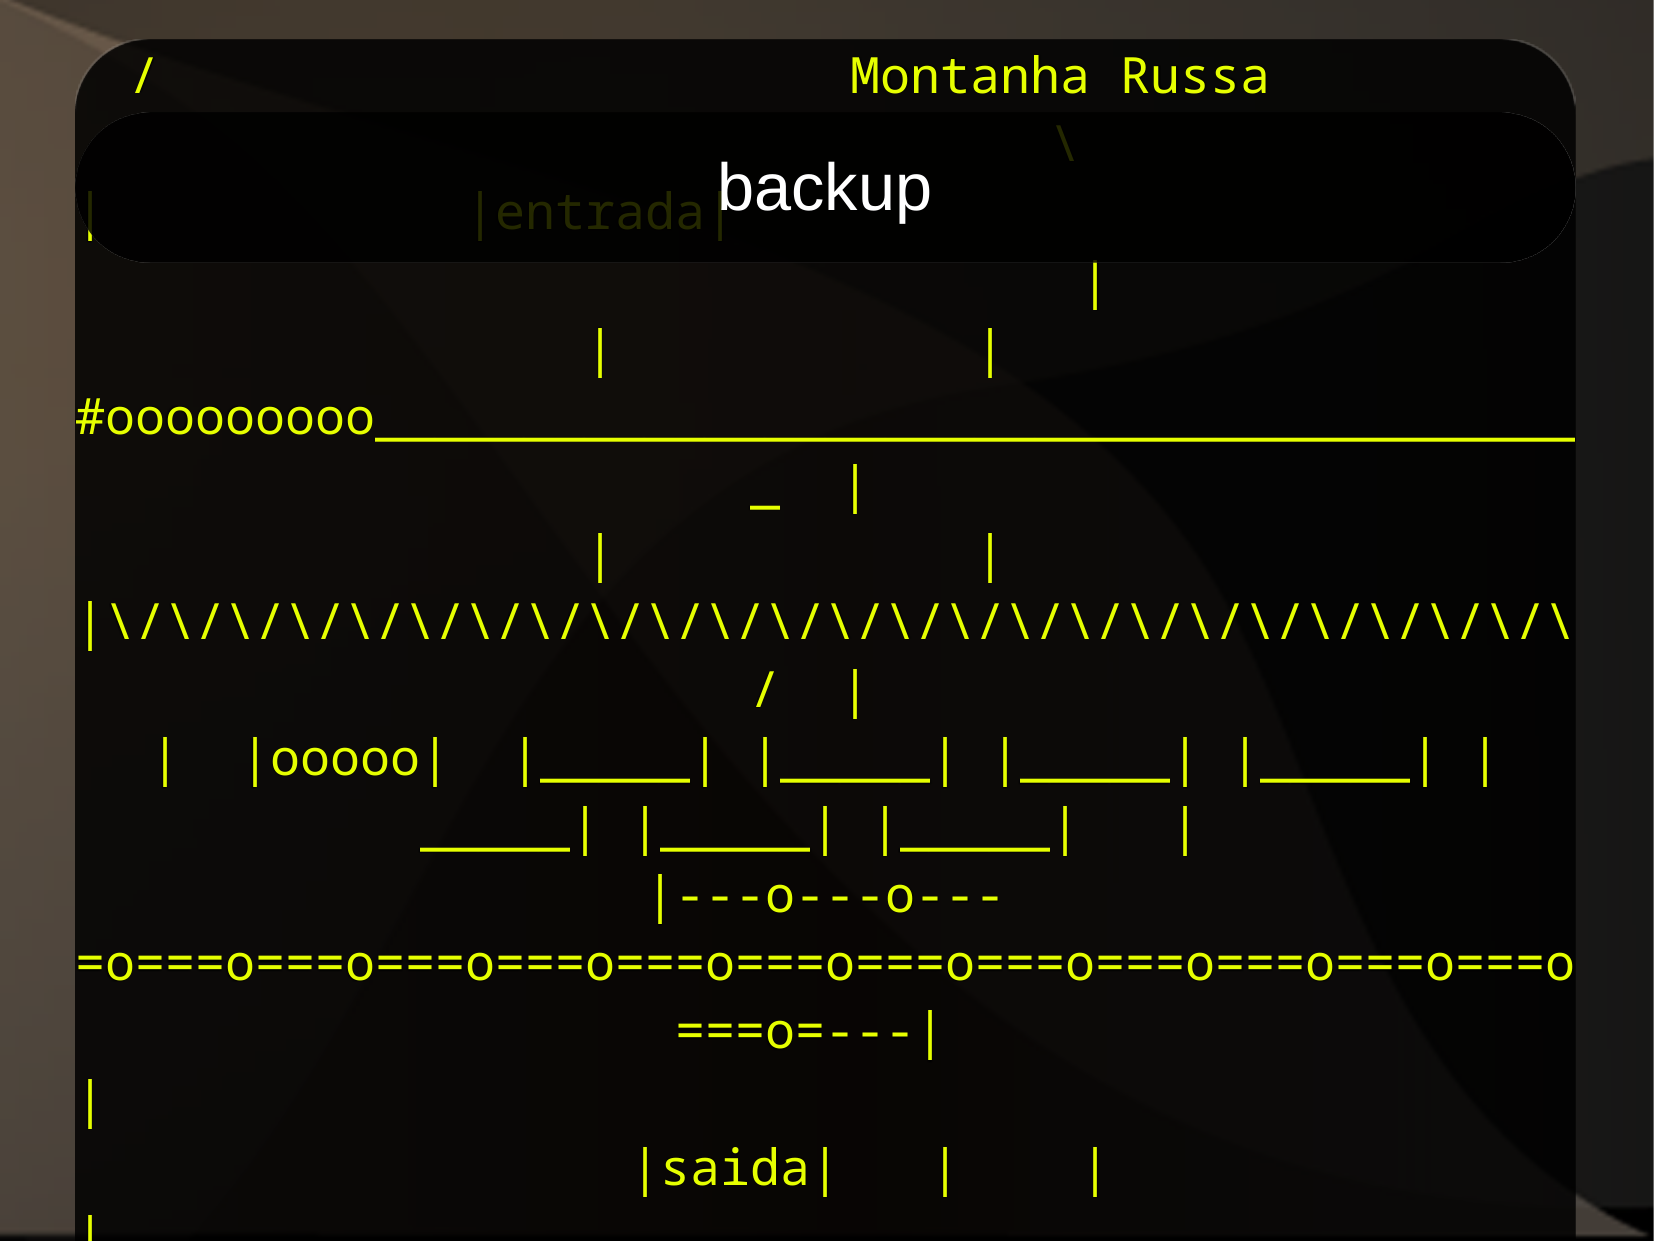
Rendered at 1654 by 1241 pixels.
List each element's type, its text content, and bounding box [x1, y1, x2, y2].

text_box backup [75, 112, 1576, 263]
picture [0, 0, 1654, 1241]
text_box / Montanha Russa \ | |entrada| | | | #ooooooooo_________________________________________ | | | |\/\/\/\/\/\/\/\/\/\/\/\/\/\/\/\/\/\/\/\/\/\/\/\/\/ | | |ooooo| |_____| |_____| |_____| |_____| |_____| |_____| |_____| | |---o---o---=o===o===o===o===o===o===o===o===o===o===o===o===o===o=---| | |saida| | | | |_________| | \ / [75, 475, 1576, 1038]
